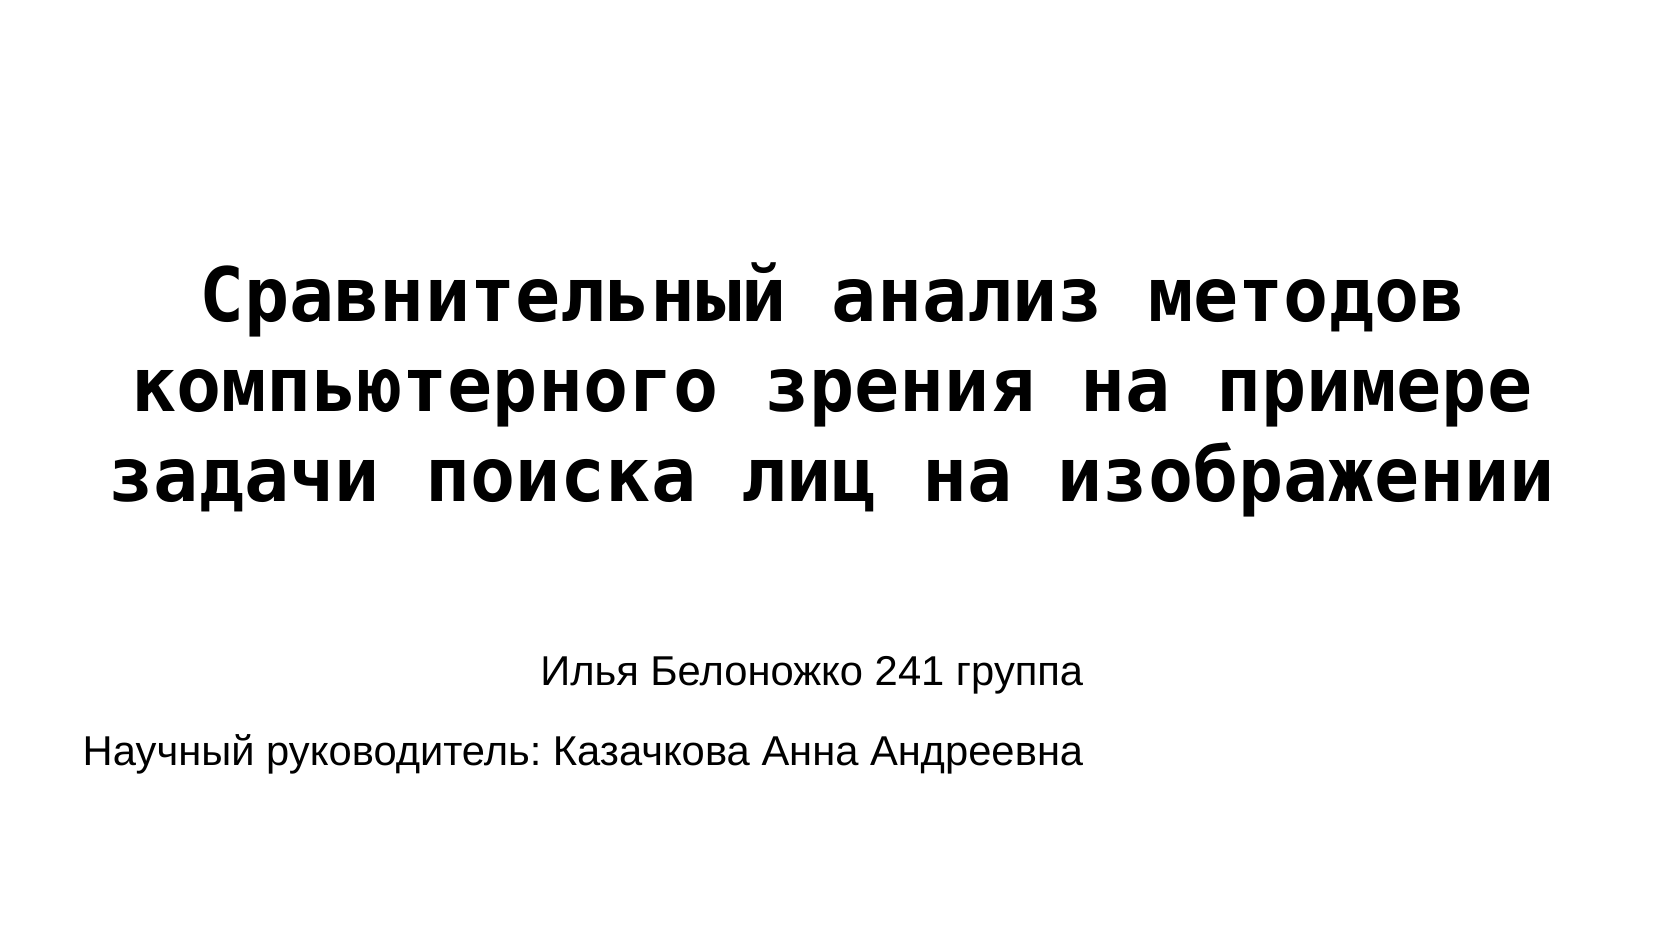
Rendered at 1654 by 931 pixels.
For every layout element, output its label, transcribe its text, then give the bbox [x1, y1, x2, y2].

title Сравнительный анализ методов компьютерного зрения на примере задачи поиска лиц на изображении [88, 145, 1577, 619]
subtitle Илья Белоножко 241 группа Научный руководитель: Казачкова Анна Андреевна [82, 531, 1571, 886]
